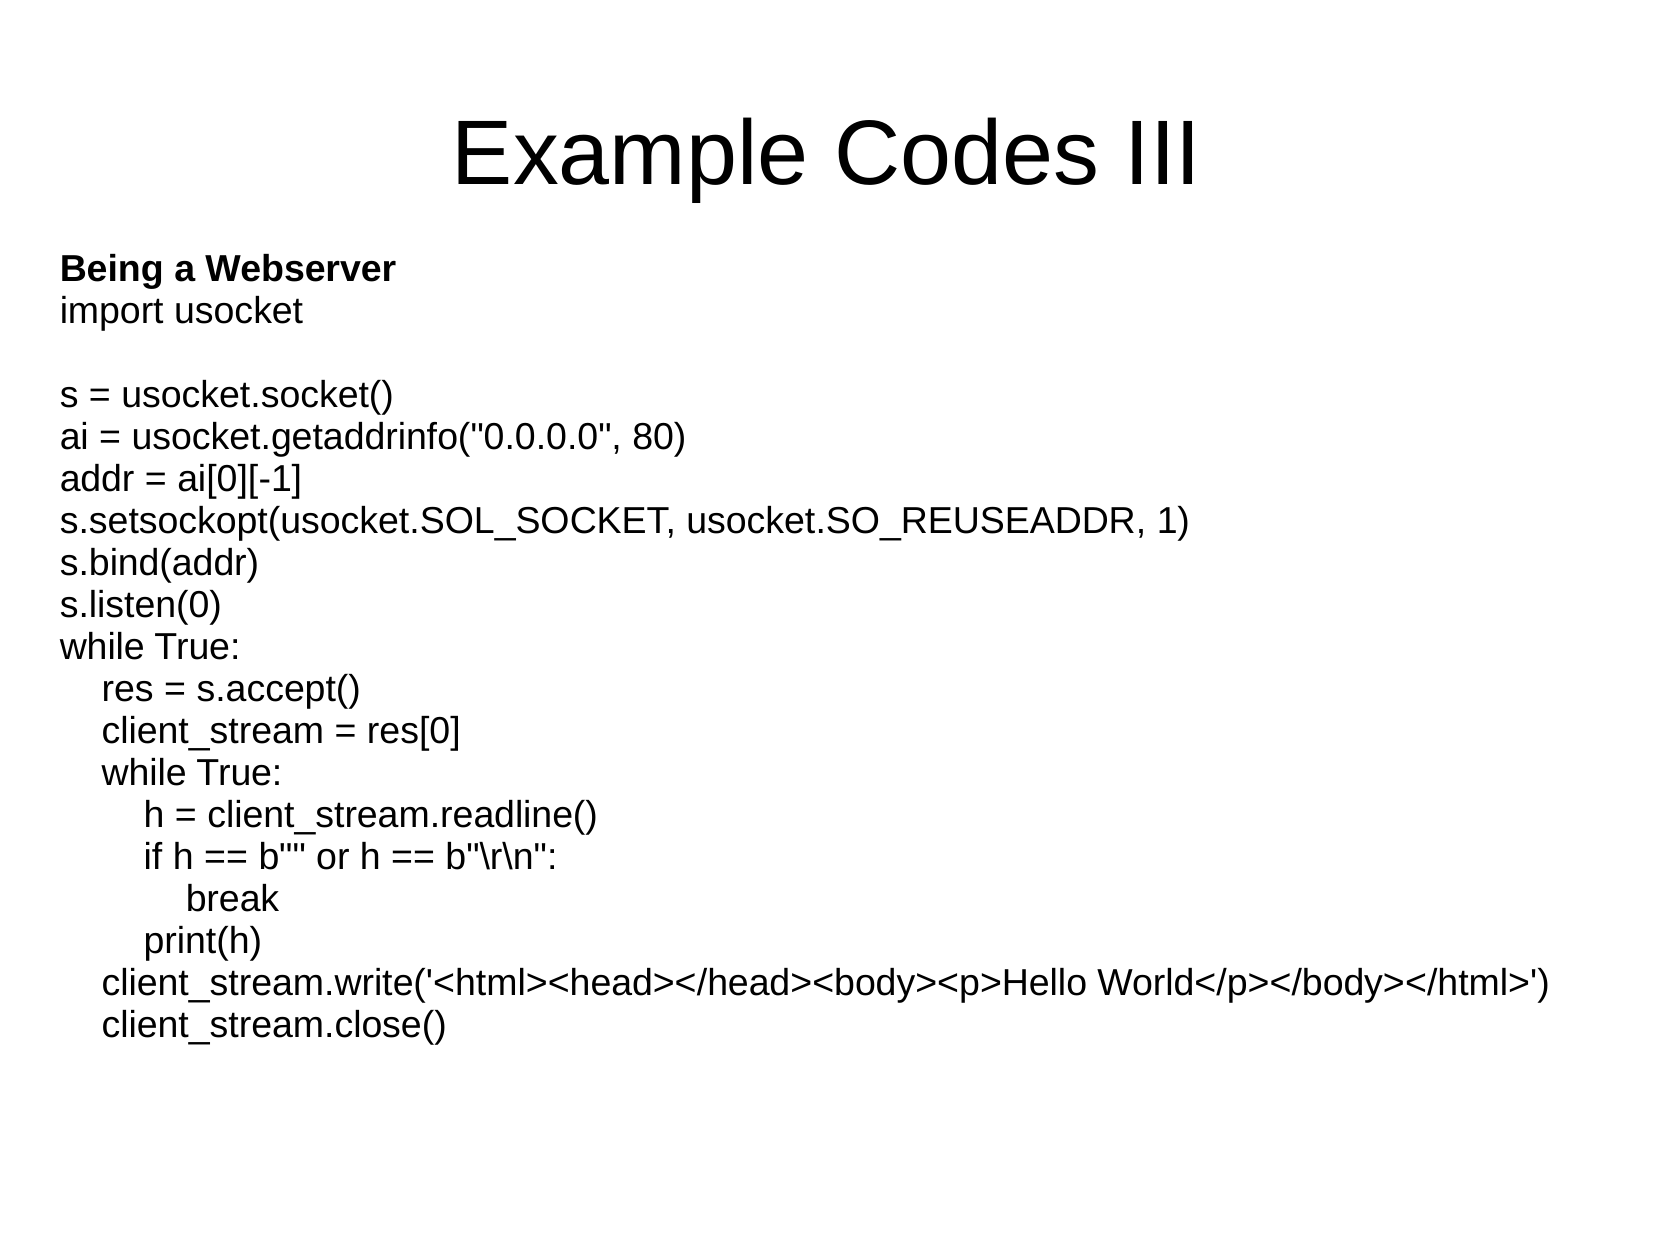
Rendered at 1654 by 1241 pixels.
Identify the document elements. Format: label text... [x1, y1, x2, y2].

title Example Codes III [82, 49, 1571, 240]
text_box Being a Webserver import usocket s = usocket.socket() ai = usocket.getaddrinfo("0.0.0.0", 80) addr = ai[0][-1] s.setsockopt(usocket.SOL_SOCKET, usocket.SO_REUSEADDR, 1) s.bind(addr) s.listen(0) while True: res = s.accept() client_stream = res[0] while True: h = client_stream.readline() if h == b"" or h == b"\r\n": break print(h) client_stream.write('<html><head></head><body><p>Hello World</p></body></html>') client_stream.close() [45, 240, 1621, 1095]
